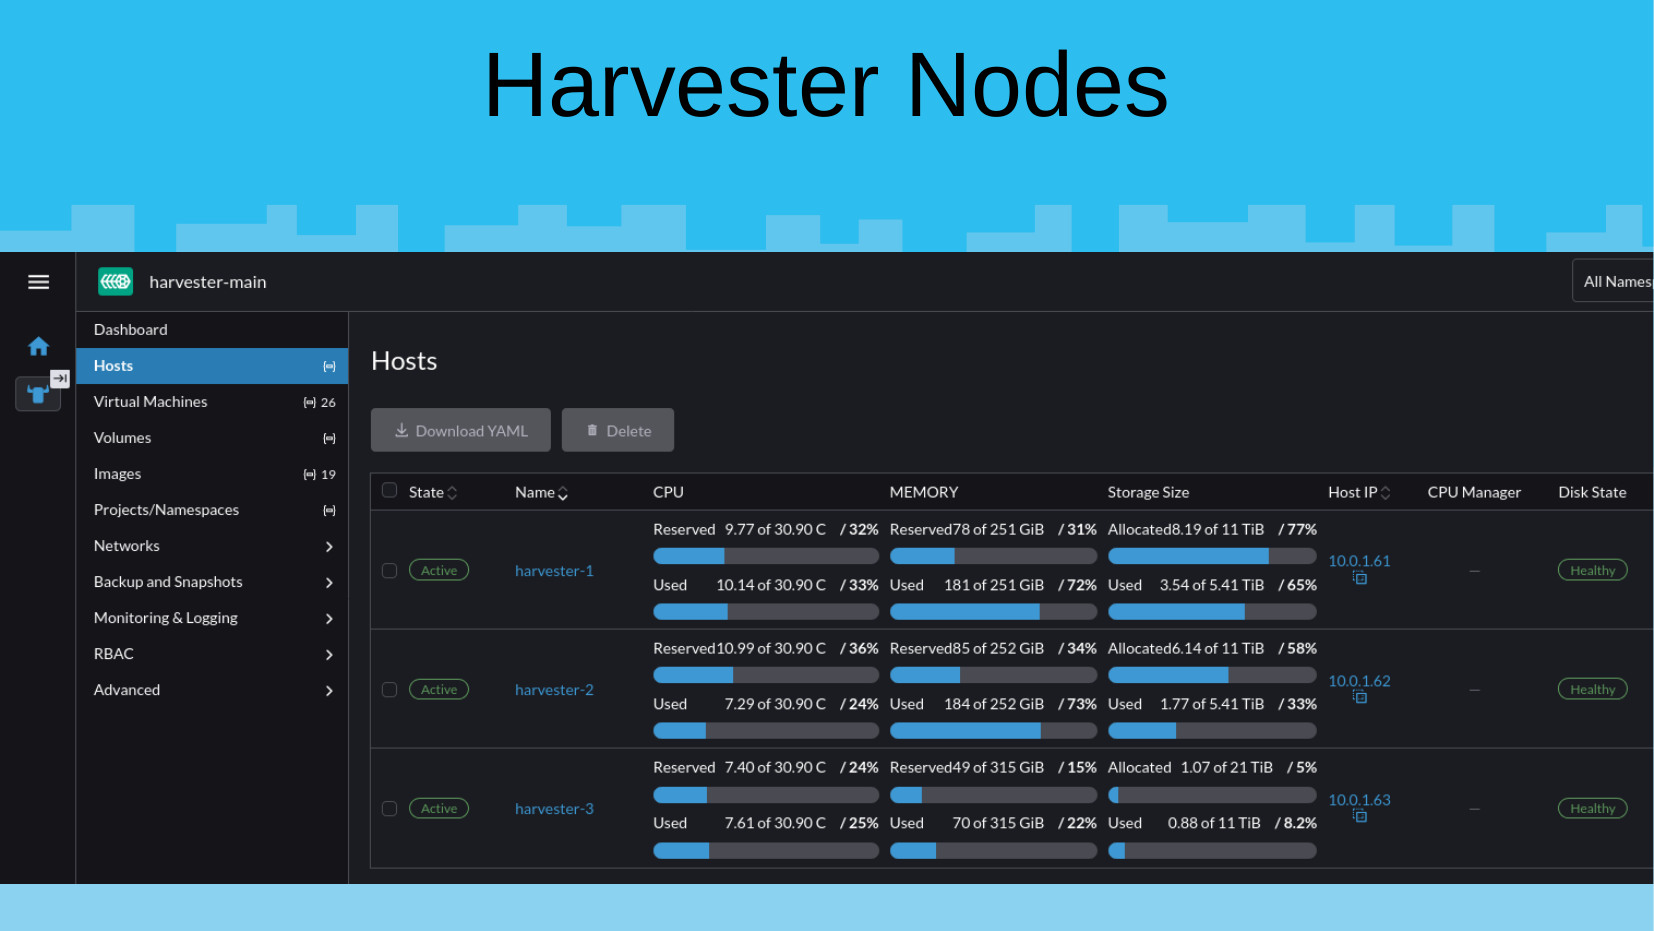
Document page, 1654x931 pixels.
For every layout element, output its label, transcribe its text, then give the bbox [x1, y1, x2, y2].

picture [0, 0, 1654, 931]
title Harvester Nodes [82, 7, 1571, 163]
